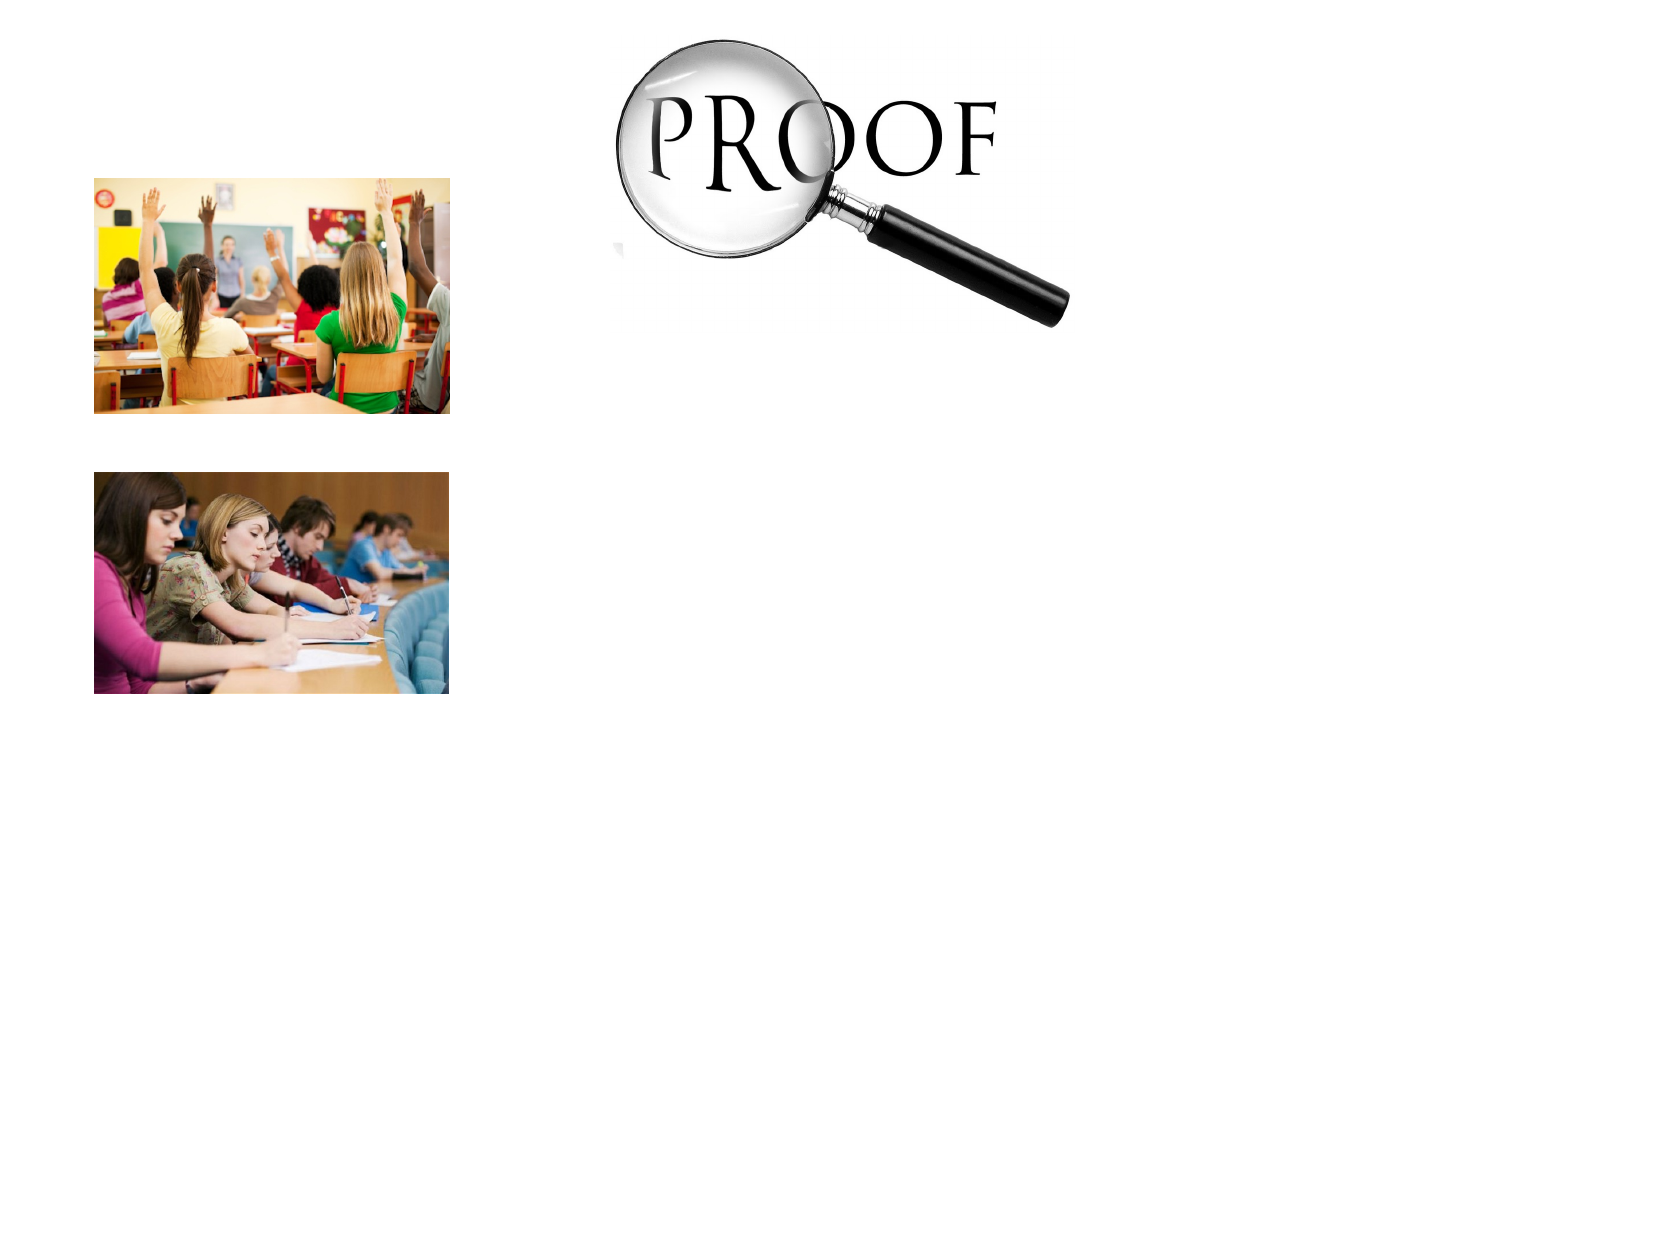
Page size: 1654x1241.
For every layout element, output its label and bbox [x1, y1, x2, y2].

picture [94, 178, 450, 414]
picture [610, 35, 1075, 333]
picture [94, 472, 449, 694]
